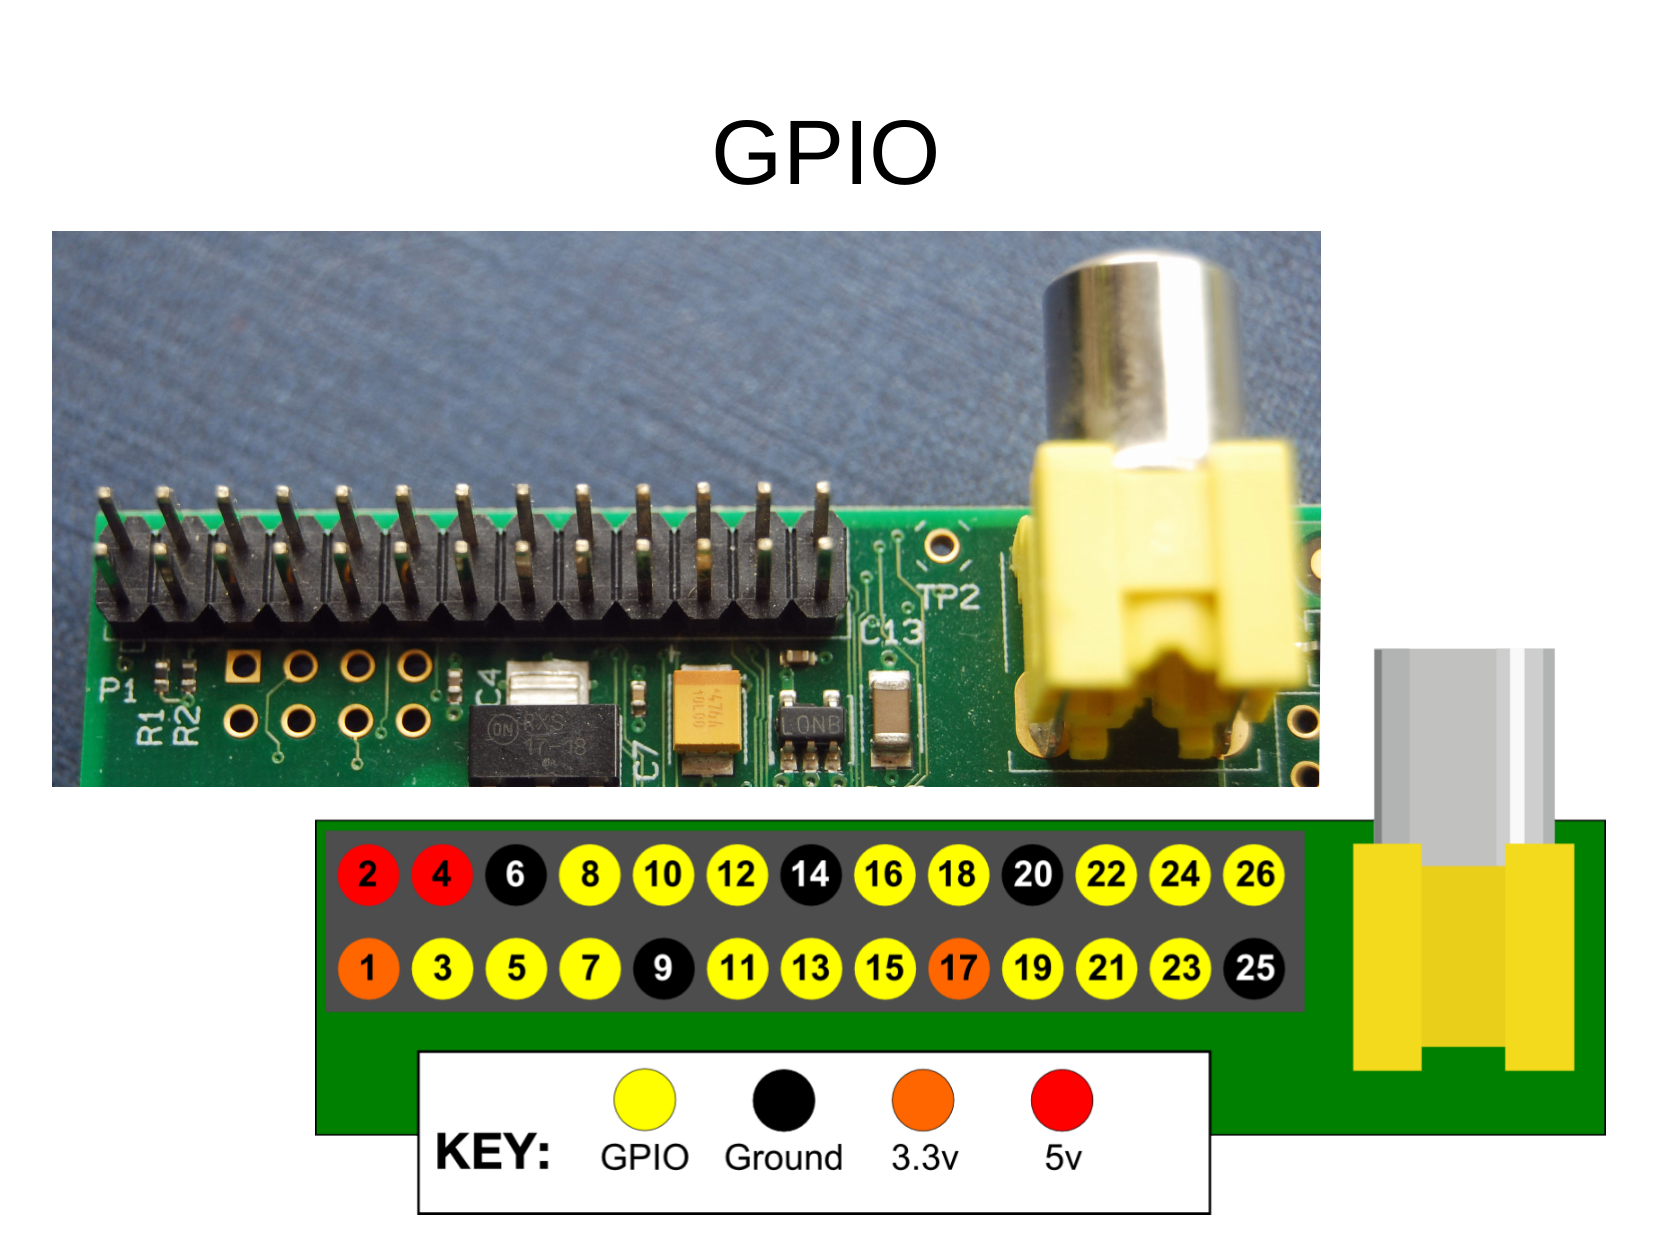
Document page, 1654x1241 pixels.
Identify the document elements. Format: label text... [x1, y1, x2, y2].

picture [52, 231, 1606, 1216]
title GPIO [82, 49, 1571, 257]
